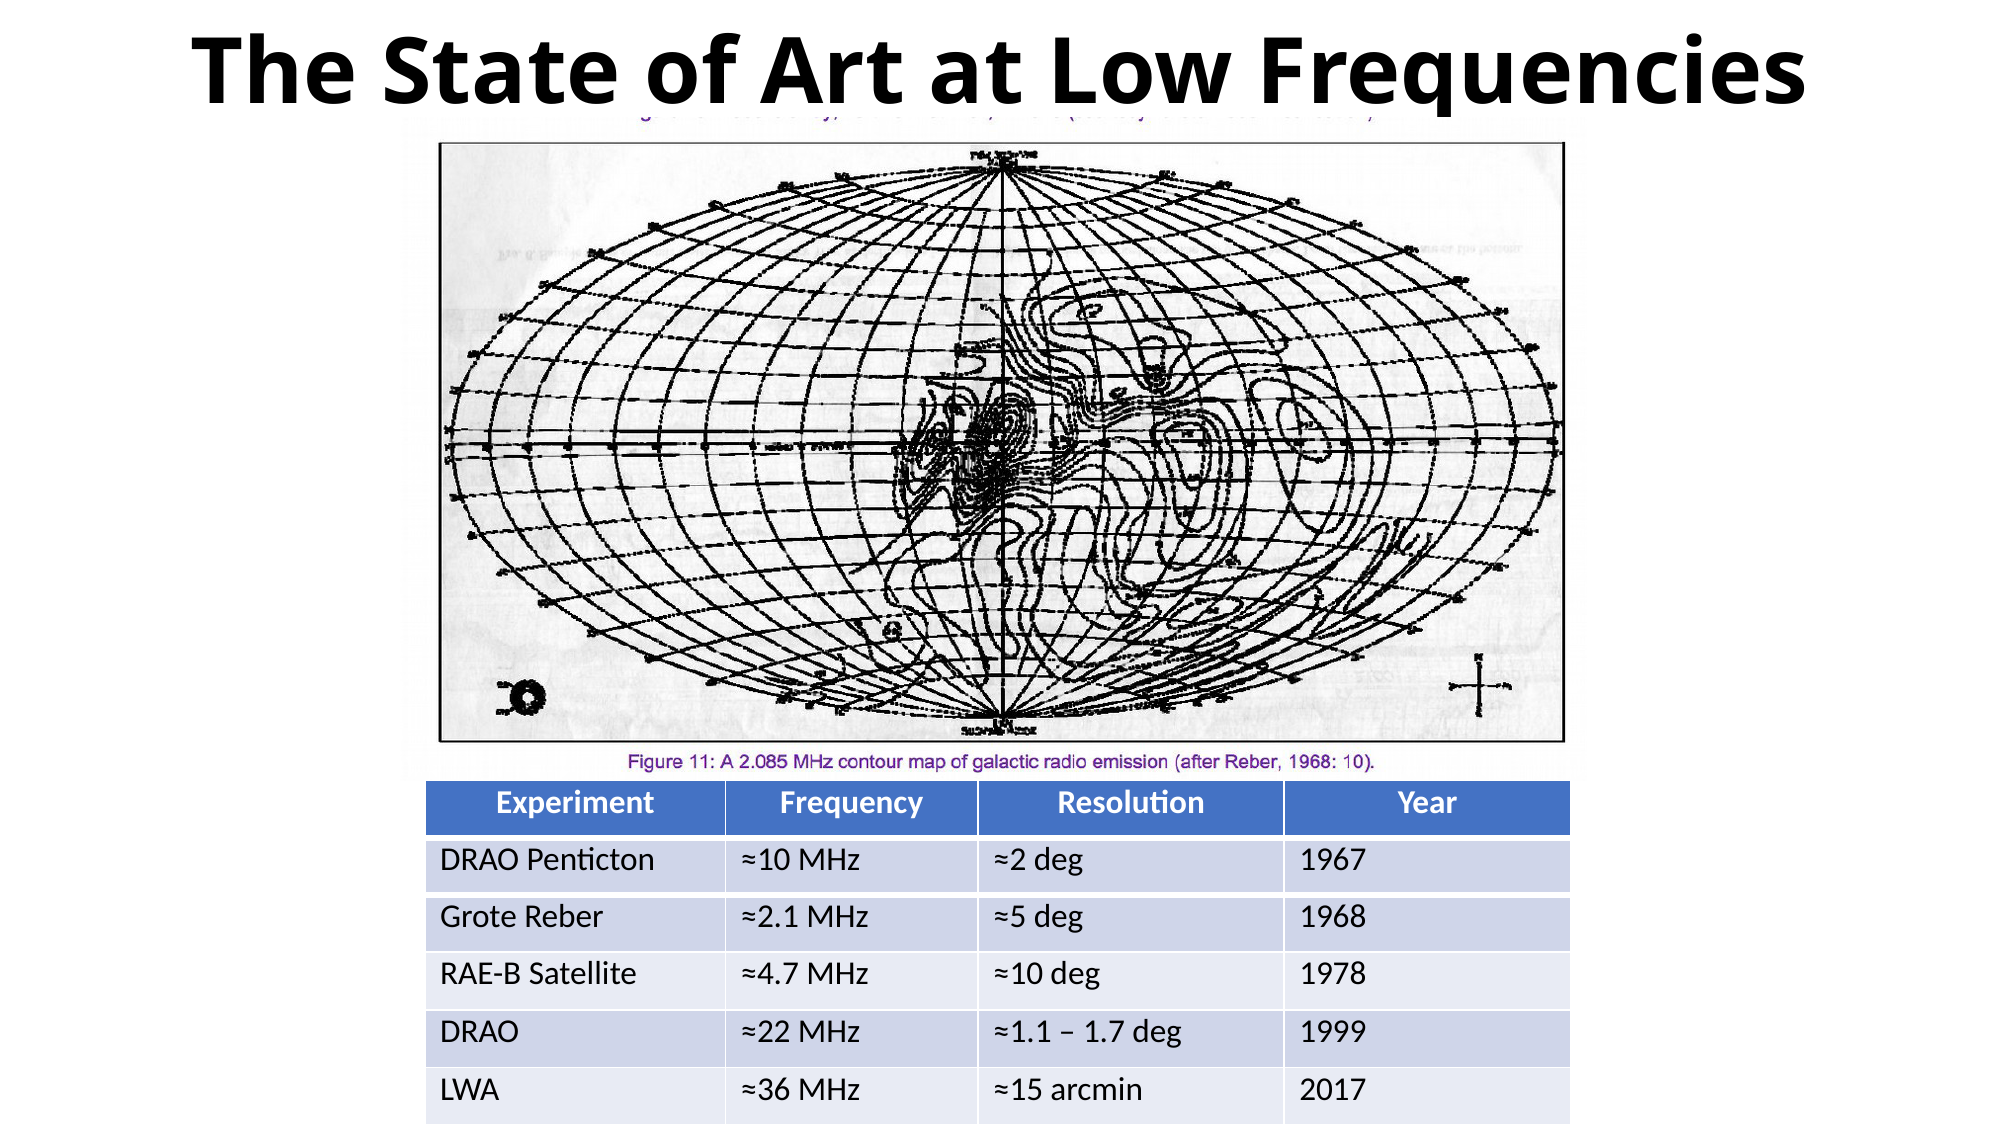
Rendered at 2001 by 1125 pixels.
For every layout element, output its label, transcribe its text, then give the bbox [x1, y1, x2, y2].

table_cell ≈5 deg [979, 898, 1283, 951]
table_cell ≈2.1 MHz [726, 898, 977, 951]
table_header Year [1285, 781, 1570, 835]
table_cell 1999 [1285, 1011, 1570, 1067]
table_cell ≈15 arcmin [979, 1068, 1283, 1124]
table_header Frequency [726, 781, 977, 835]
text_box The State of Art at Low Frequencies [0, 0, 2000, 135]
table_cell Grote Reber [426, 898, 725, 951]
table_cell 1968 [1285, 898, 1570, 951]
table_header Resolution [979, 781, 1283, 835]
table_cell DRAO [426, 1011, 725, 1067]
table_cell ≈22 MHz [726, 1011, 977, 1067]
table_cell 1978 [1285, 953, 1570, 1009]
table_header Experiment [426, 781, 725, 835]
picture [400, 117, 1587, 781]
table_cell RAE-B Satellite [426, 953, 725, 1009]
table_cell DRAO Penticton [426, 841, 725, 892]
table_cell 1967 [1285, 841, 1570, 892]
table_cell ≈2 deg [979, 841, 1283, 892]
table_cell ≈36 MHz [726, 1068, 977, 1124]
table_cell ≈4.7 MHz [726, 953, 977, 1009]
table_cell ≈1.1 – 1.7 deg [979, 1011, 1283, 1067]
table_cell ≈10 deg [979, 953, 1283, 1009]
table_cell ≈10 MHz [726, 841, 977, 892]
table_cell LWA [426, 1068, 725, 1124]
table_cell 2017 [1285, 1068, 1570, 1124]
